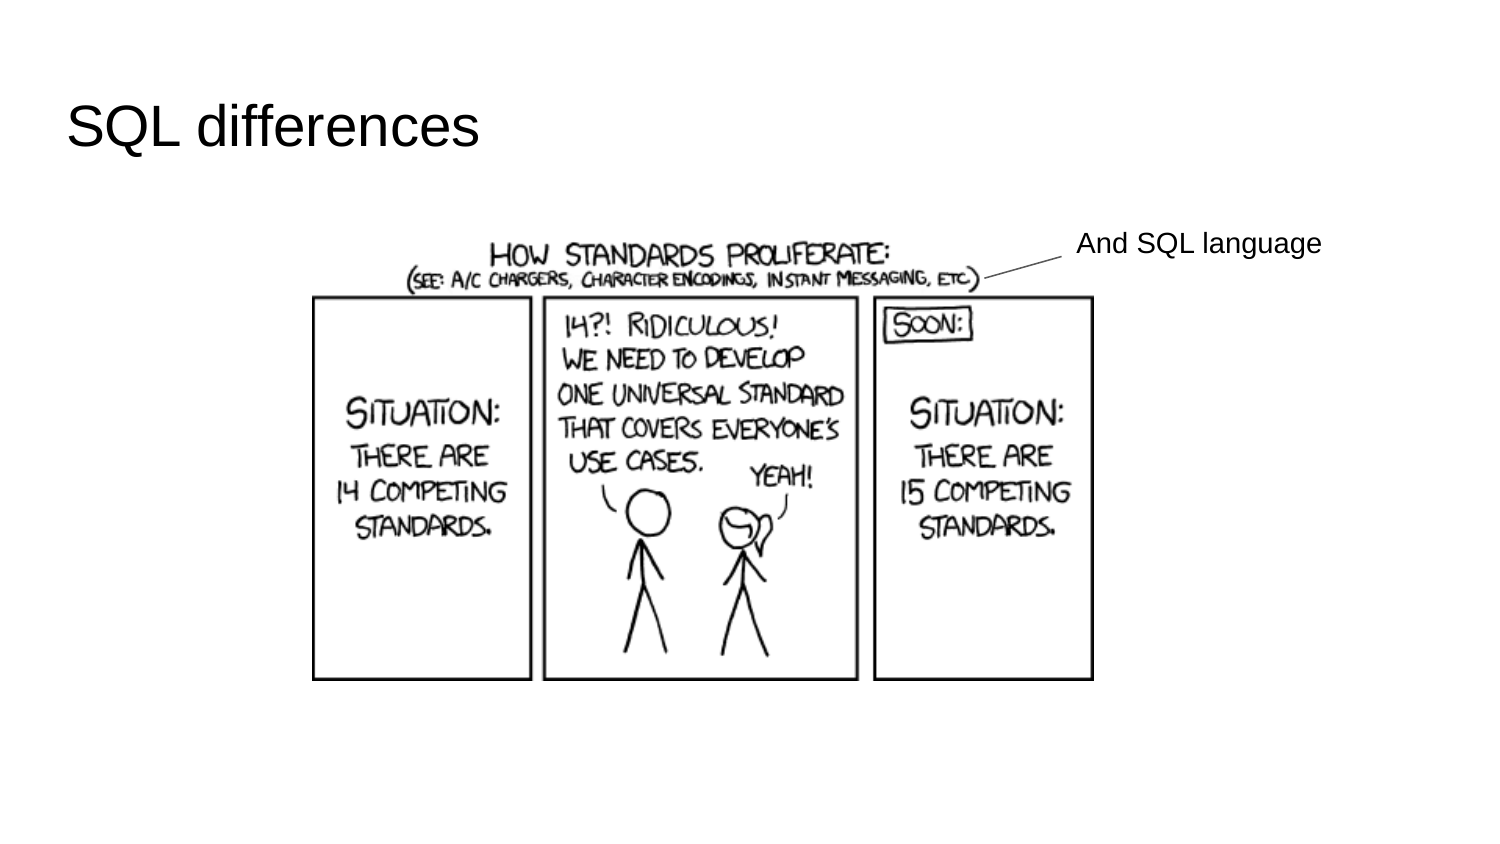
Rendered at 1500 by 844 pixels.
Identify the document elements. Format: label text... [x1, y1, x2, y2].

text_box And SQL language [1061, 209, 1473, 304]
picture [312, 238, 1094, 681]
title SQL differences [51, 72, 1449, 167]
